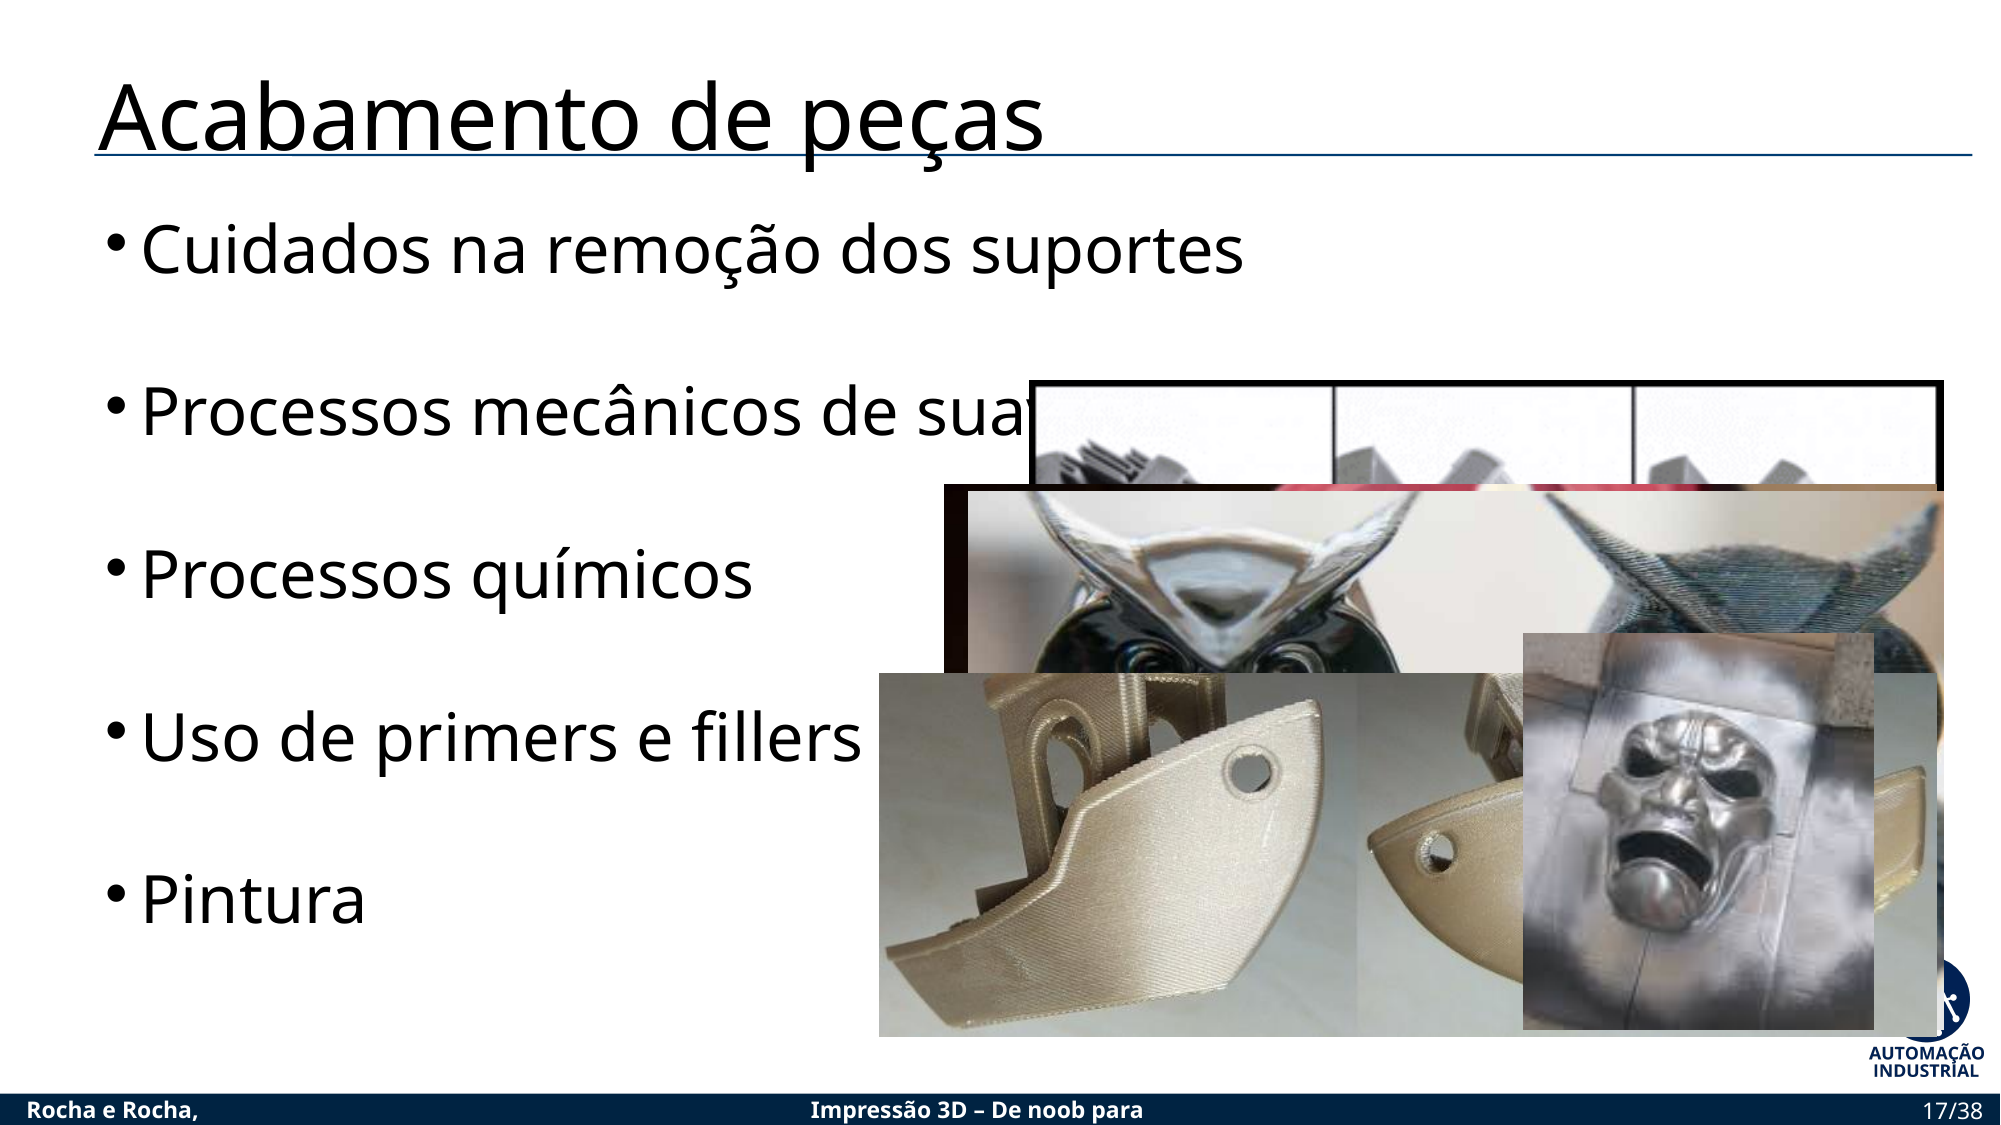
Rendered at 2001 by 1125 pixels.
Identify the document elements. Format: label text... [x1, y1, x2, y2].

text_box Cuidados na remoção dos suportes Processos mecânicos de suavização Processos químicos Uso de primers e fillers Pintura [90, 199, 1861, 1001]
picture [879, 380, 1984, 1077]
text_box Acabamento de peças [84, 12, 1809, 230]
